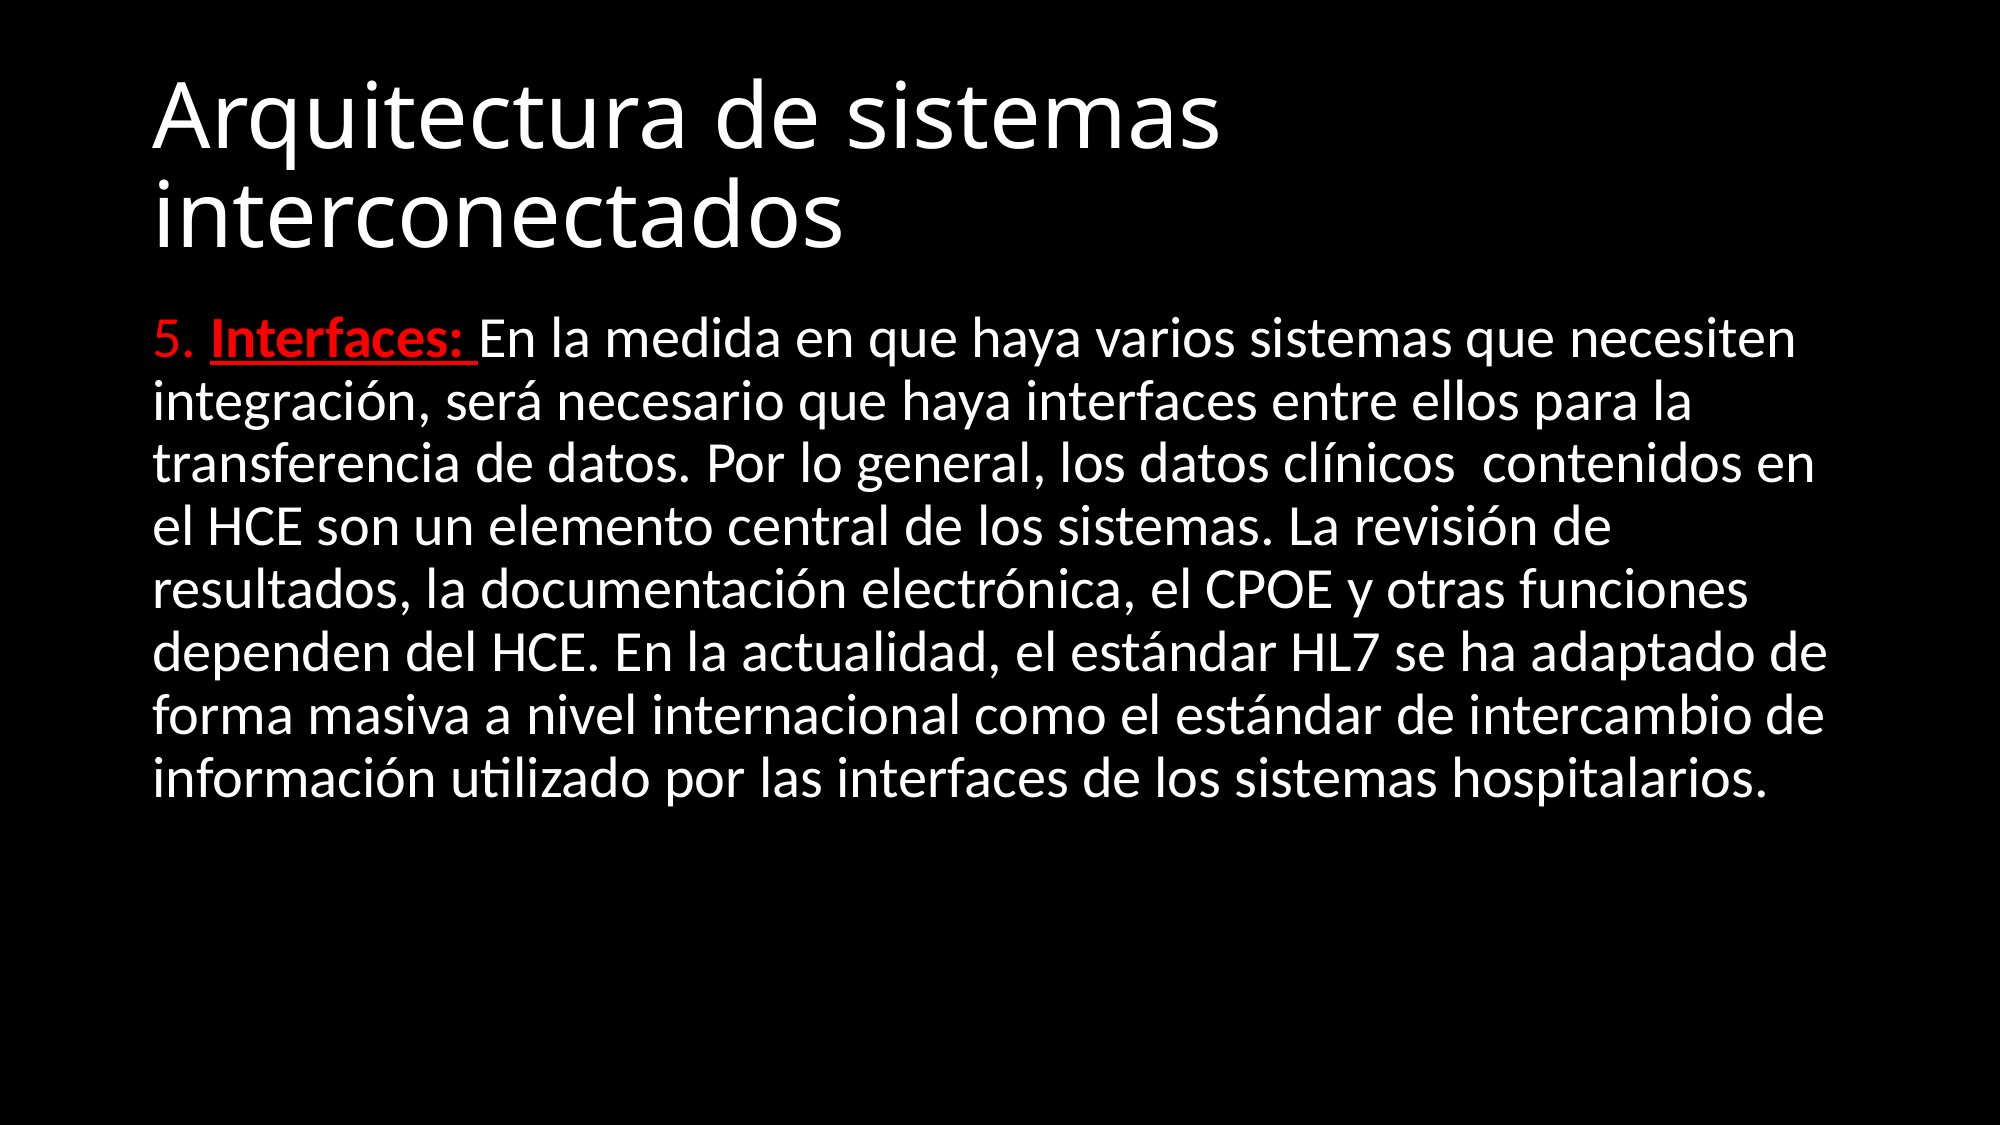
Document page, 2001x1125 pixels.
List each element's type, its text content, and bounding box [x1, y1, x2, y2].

list 5. Interfaces: En la medida en que haya varios sistemas que necesiten integración, será necesario que haya interfaces entre ellos para la transferencia de datos. Por lo general, los datos clínicos contenidos en el HCE son un elemento central de los sistemas. La revisión de resultados, la documentación electrónica, el CPOE y otras funciones dependen del HCE. En la actualidad, el estándar HL7 se ha adaptado de forma masiva a nivel internacional como el estándar de intercambio de información utilizado por las interfaces de los sistemas hospitalarios. [137, 299, 1863, 1014]
title Arquitectura de sistemas interconectados [137, 59, 1863, 278]
